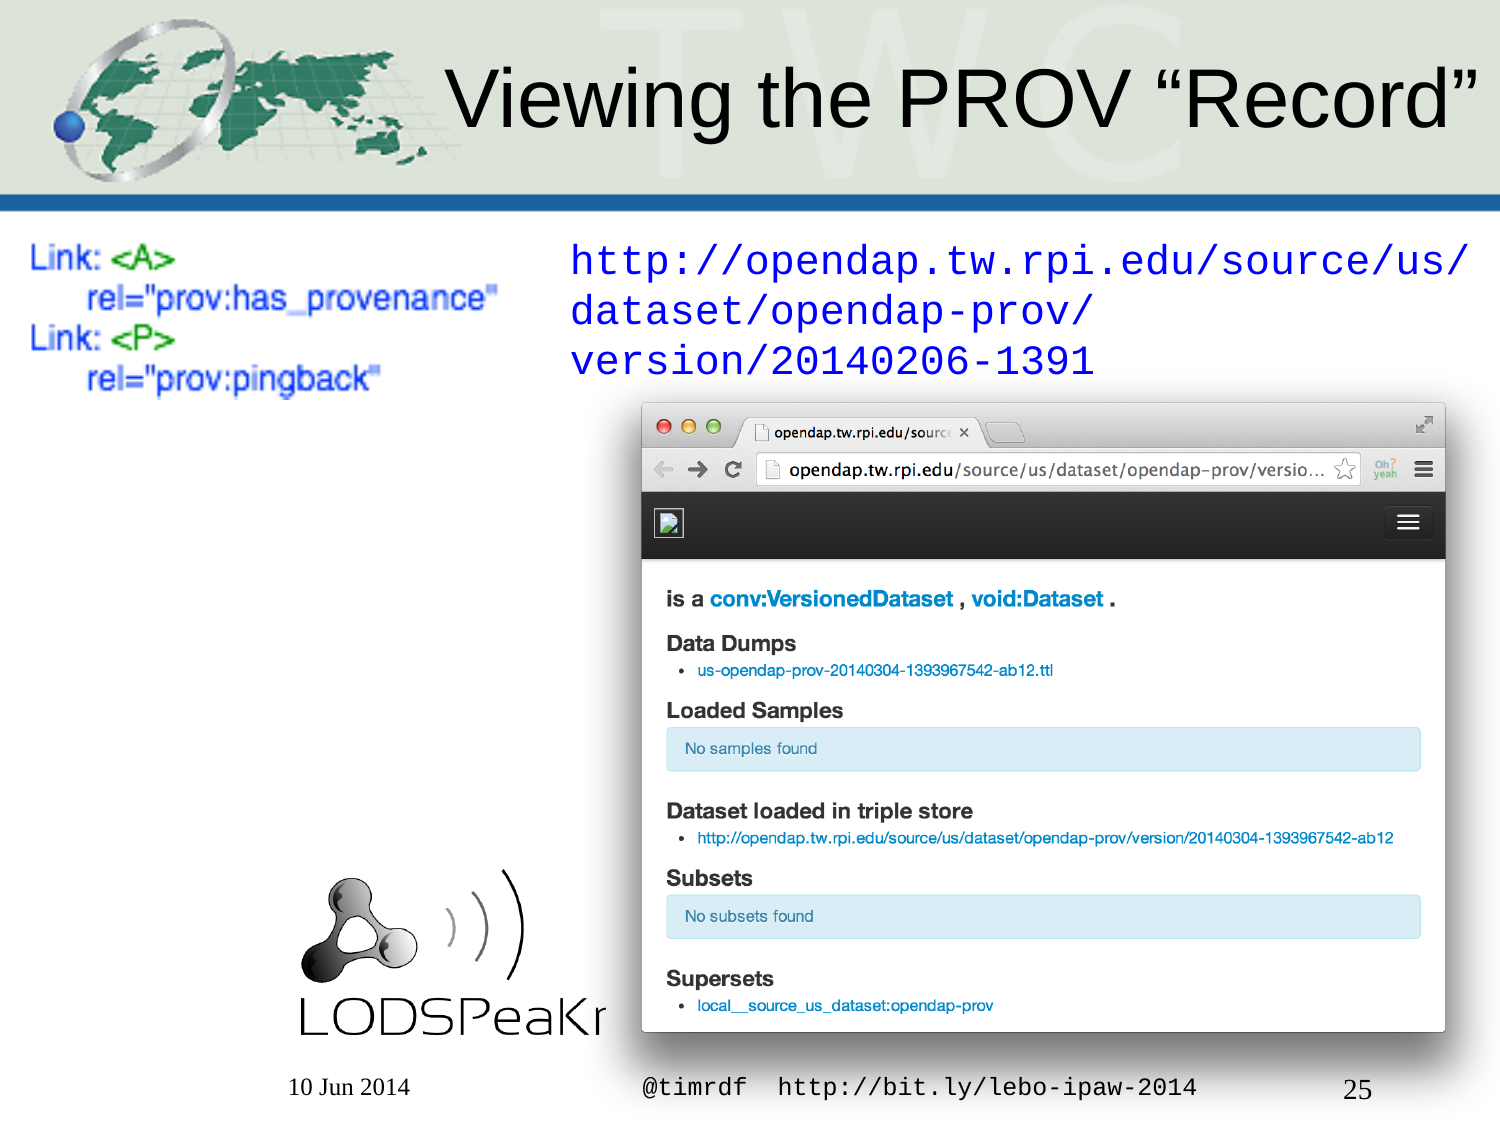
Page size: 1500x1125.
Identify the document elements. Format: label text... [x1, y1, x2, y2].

text_box http://opendap.tw.rpi.edu/source/us/ dataset/opendap-prov/ version/20140206-1391 [555, 224, 1486, 391]
picture [30, 239, 1500, 1125]
title Viewing the PROV “Record” [424, 0, 1500, 188]
picture [0, 0, 1500, 212]
